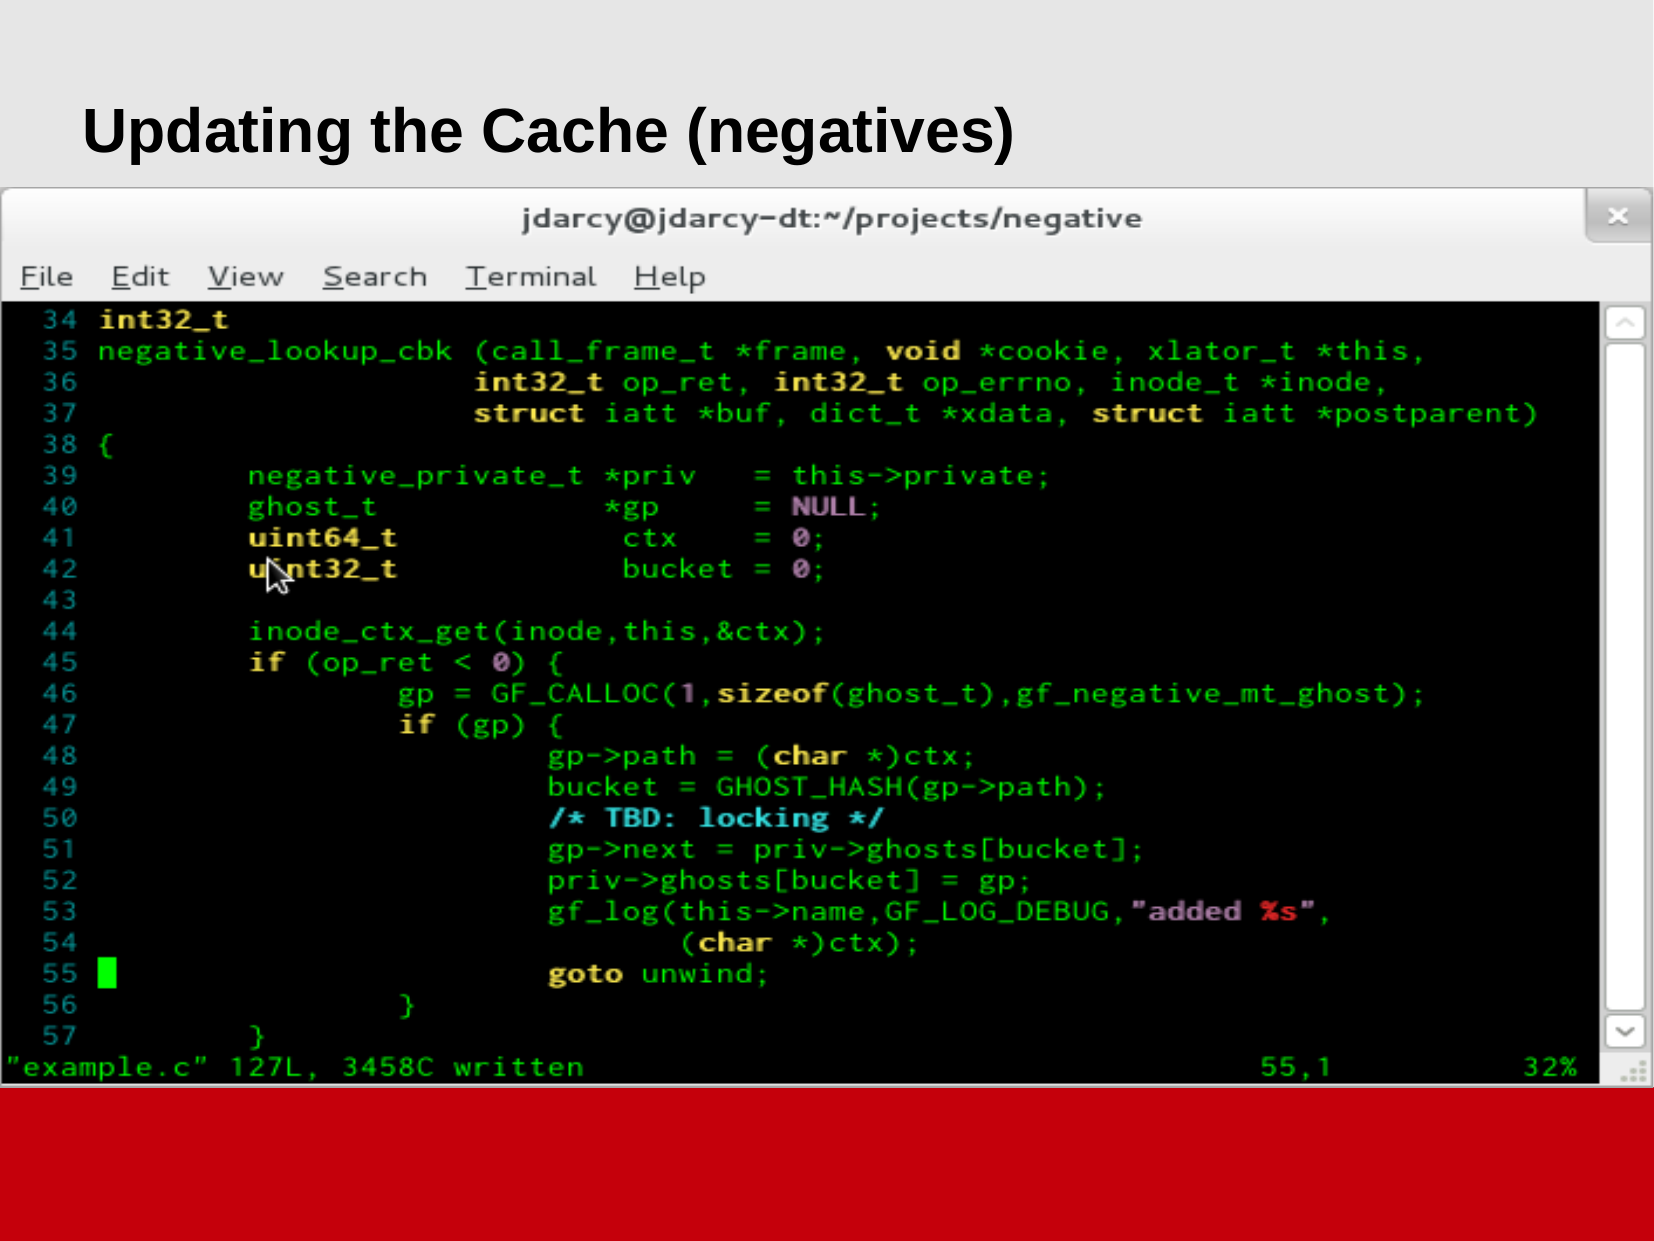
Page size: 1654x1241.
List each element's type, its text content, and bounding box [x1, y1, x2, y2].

picture [0, 187, 1654, 1088]
title Updating the Cache (negatives) [82, 37, 1571, 187]
